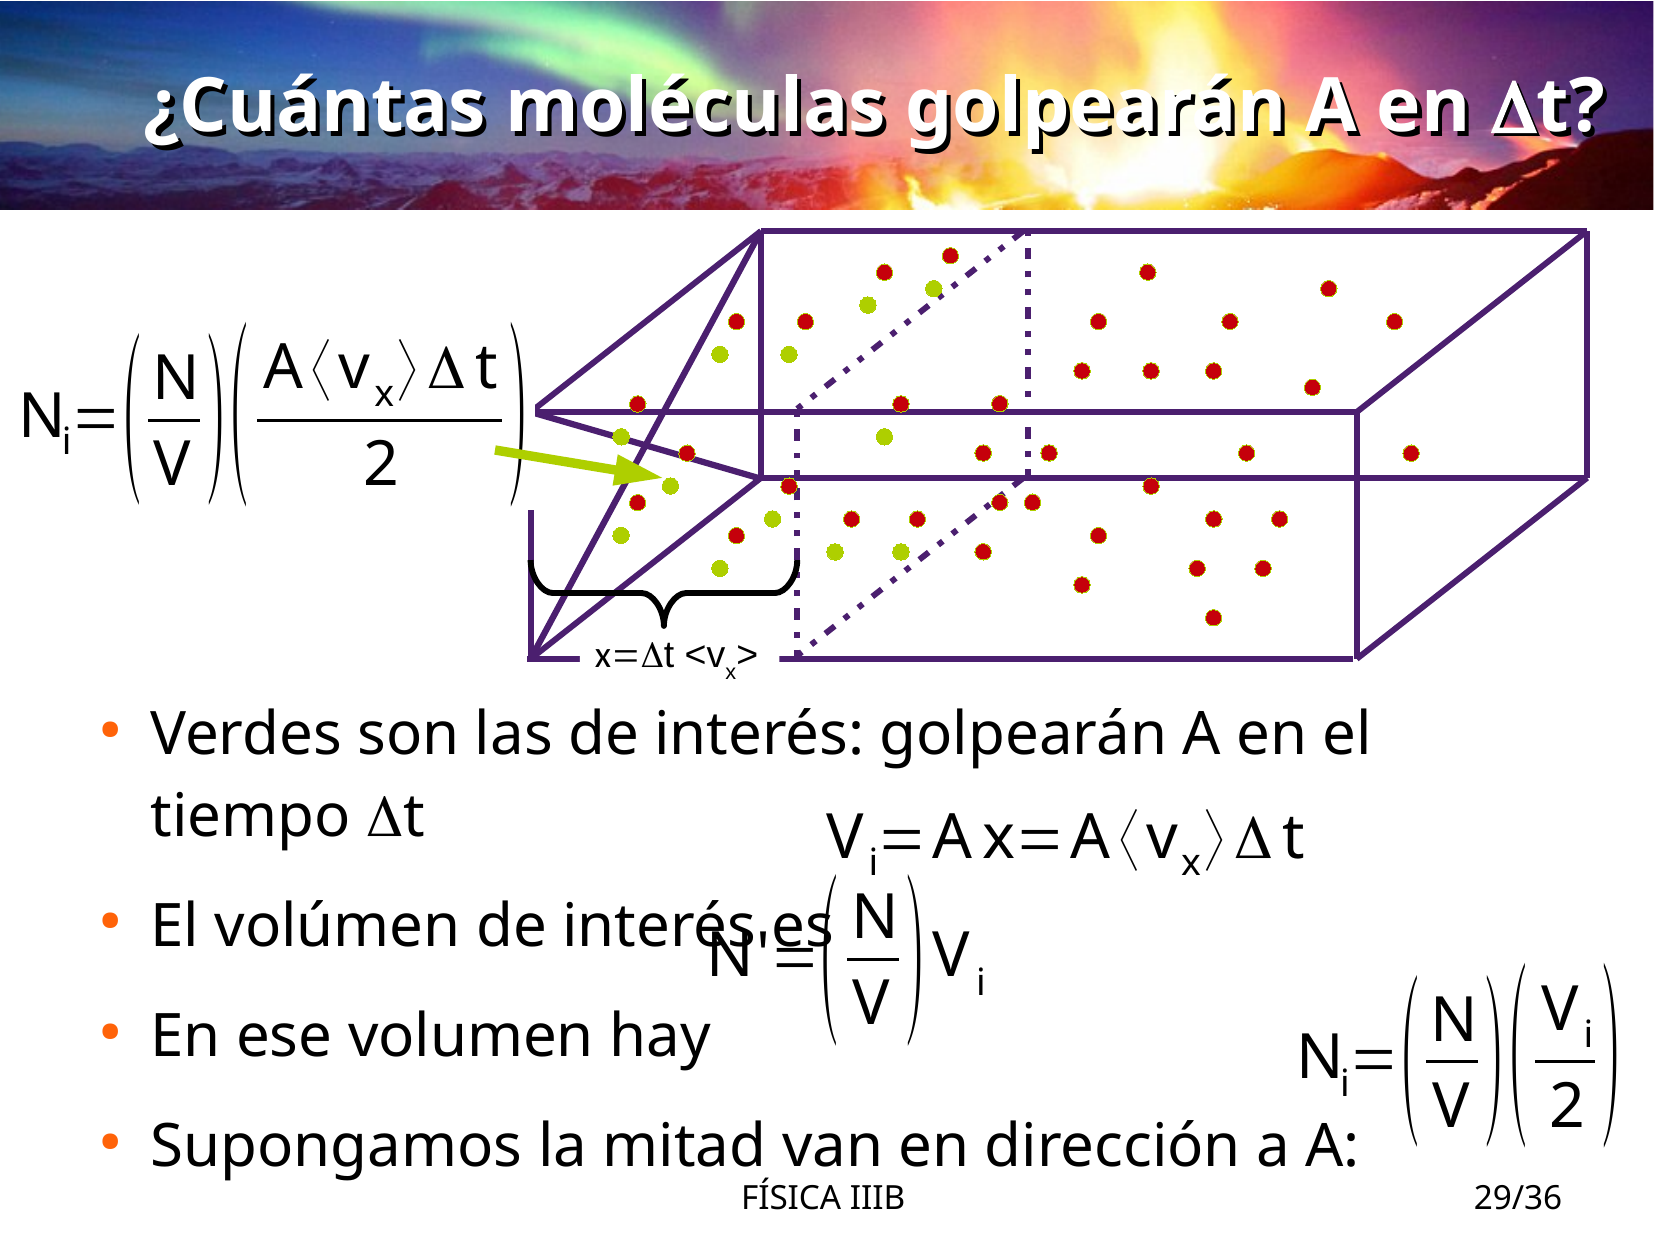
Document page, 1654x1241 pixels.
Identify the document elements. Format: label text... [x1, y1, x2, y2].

text_box [1238, 444, 1255, 462]
text_box [1073, 576, 1091, 594]
text_box [892, 543, 910, 561]
text_box [1304, 379, 1321, 396]
text_box [1090, 313, 1107, 330]
text_box [764, 510, 781, 528]
text_box [942, 247, 959, 264]
text_box [1221, 313, 1239, 330]
text_box [1402, 444, 1420, 462]
text_box [629, 395, 647, 413]
text_box [1073, 362, 1091, 380]
text_box [925, 280, 943, 297]
text_box [1254, 560, 1272, 577]
text_box [1090, 527, 1107, 544]
text_box [974, 543, 992, 561]
text_box [1271, 510, 1288, 528]
text_box [909, 510, 926, 528]
text_box [797, 313, 814, 330]
text_box [876, 428, 893, 446]
text_box [780, 346, 798, 363]
text_box [1139, 263, 1157, 281]
text_box [629, 494, 646, 511]
text_box [1188, 560, 1206, 577]
picture [0, 1, 1654, 210]
text_box [826, 543, 844, 561]
text_box [859, 296, 877, 314]
text_box [1205, 510, 1223, 528]
text_box [1386, 313, 1403, 330]
chart [1290, 960, 1629, 1152]
text_box [1142, 362, 1160, 380]
text_box [612, 527, 630, 544]
chart [699, 797, 1313, 1049]
text_box [711, 560, 729, 577]
text_box [1142, 477, 1160, 495]
text_box [728, 527, 745, 544]
text_box [991, 395, 1009, 412]
text_box [991, 494, 1009, 511]
text_box [678, 444, 696, 462]
chart [11, 318, 536, 511]
text_box [974, 444, 992, 462]
text_box [1040, 444, 1058, 462]
text_box [612, 428, 630, 446]
text_box [1205, 609, 1222, 626]
text_box x=Dt <vx> [579, 625, 780, 703]
text_box [843, 510, 860, 528]
text_box [892, 395, 910, 413]
text_box [662, 477, 679, 495]
title ¿Cuántas moléculas golpearán A en Dt? [45, 15, 1606, 191]
text_box [711, 346, 729, 363]
text_box [1024, 493, 1041, 511]
text_box [1205, 362, 1222, 380]
text_box [780, 477, 798, 495]
text_box [876, 263, 893, 281]
list Verdes son las de interés: golpearán A en el tiempo Dt El volúmen de interés es En ese volumen hay Supongamos la mitad van en dirección a A: [82, 690, 1571, 1186]
text_box [1320, 280, 1338, 297]
text_box [728, 313, 745, 330]
